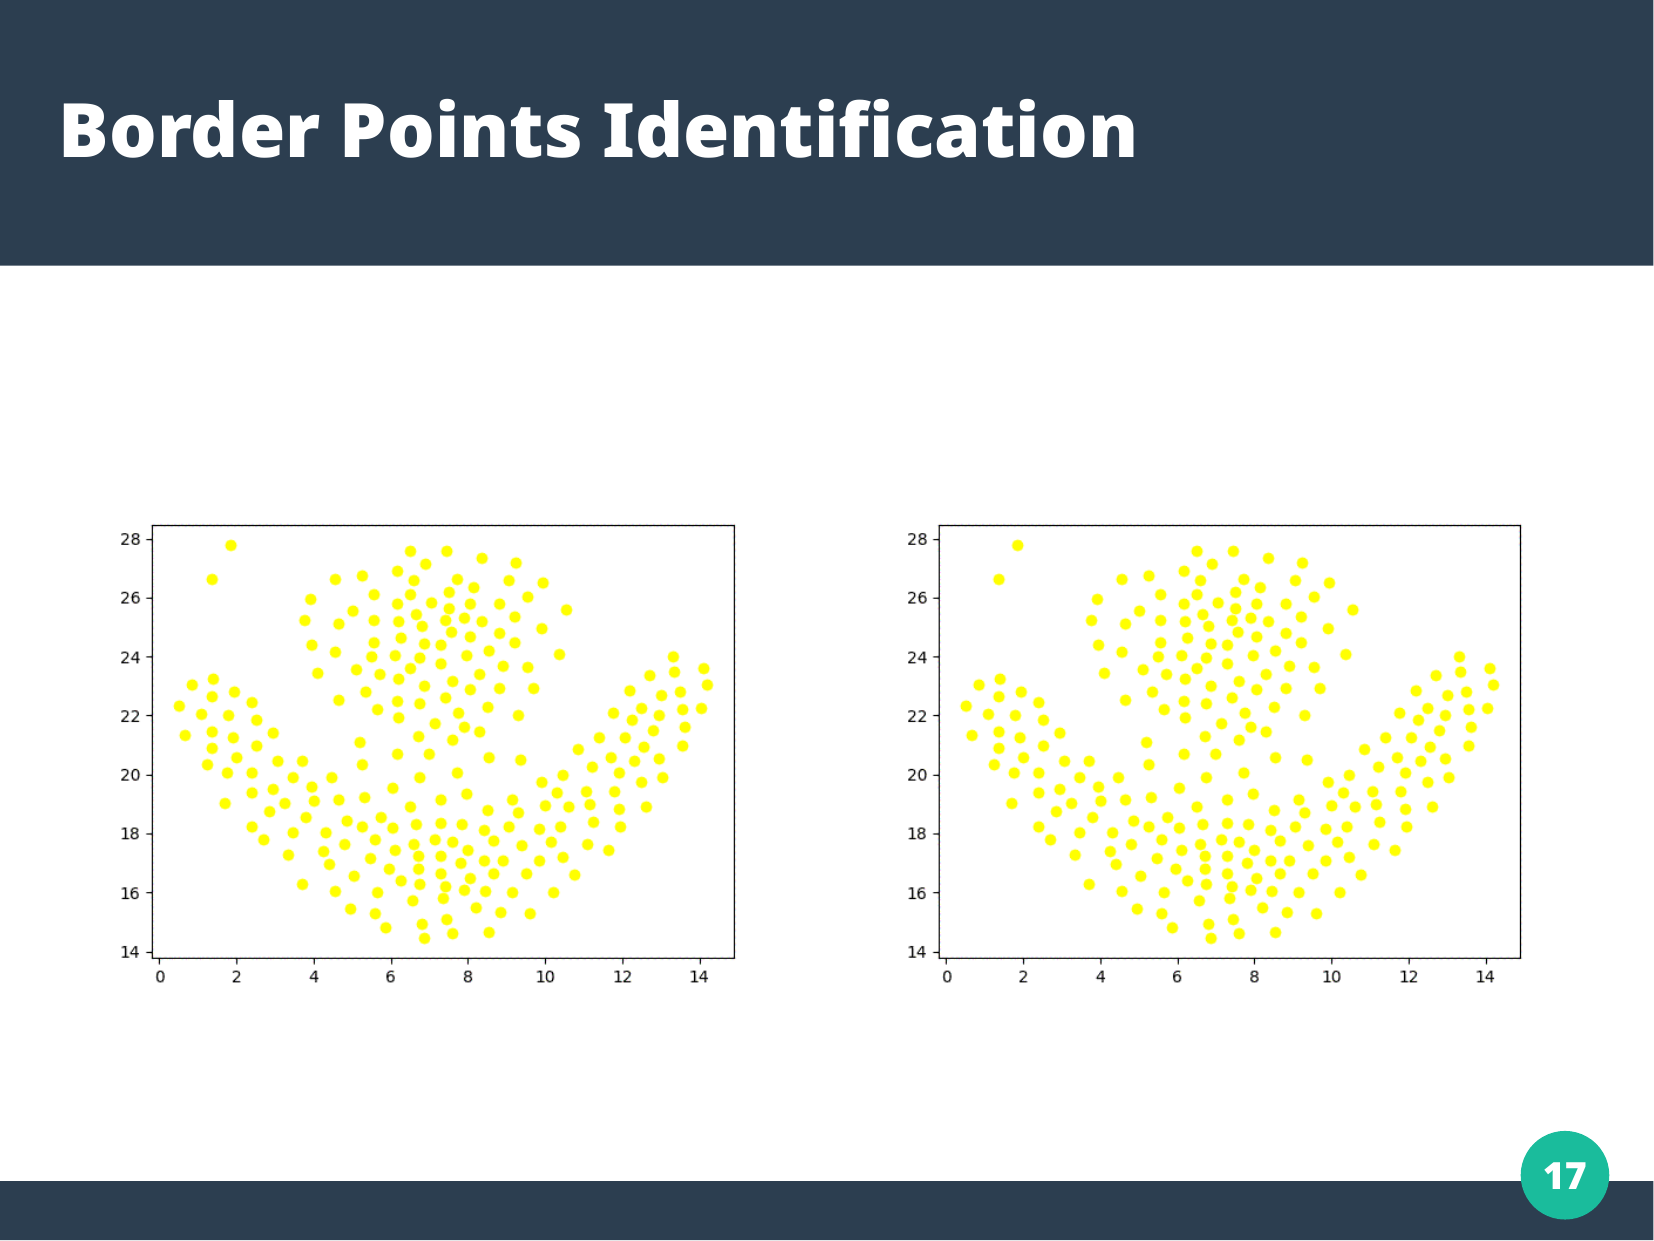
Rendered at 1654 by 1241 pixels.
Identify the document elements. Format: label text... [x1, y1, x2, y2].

picture [845, 457, 1595, 1020]
picture [58, 457, 809, 1020]
title Border Points Identification [59, 49, 1595, 207]
